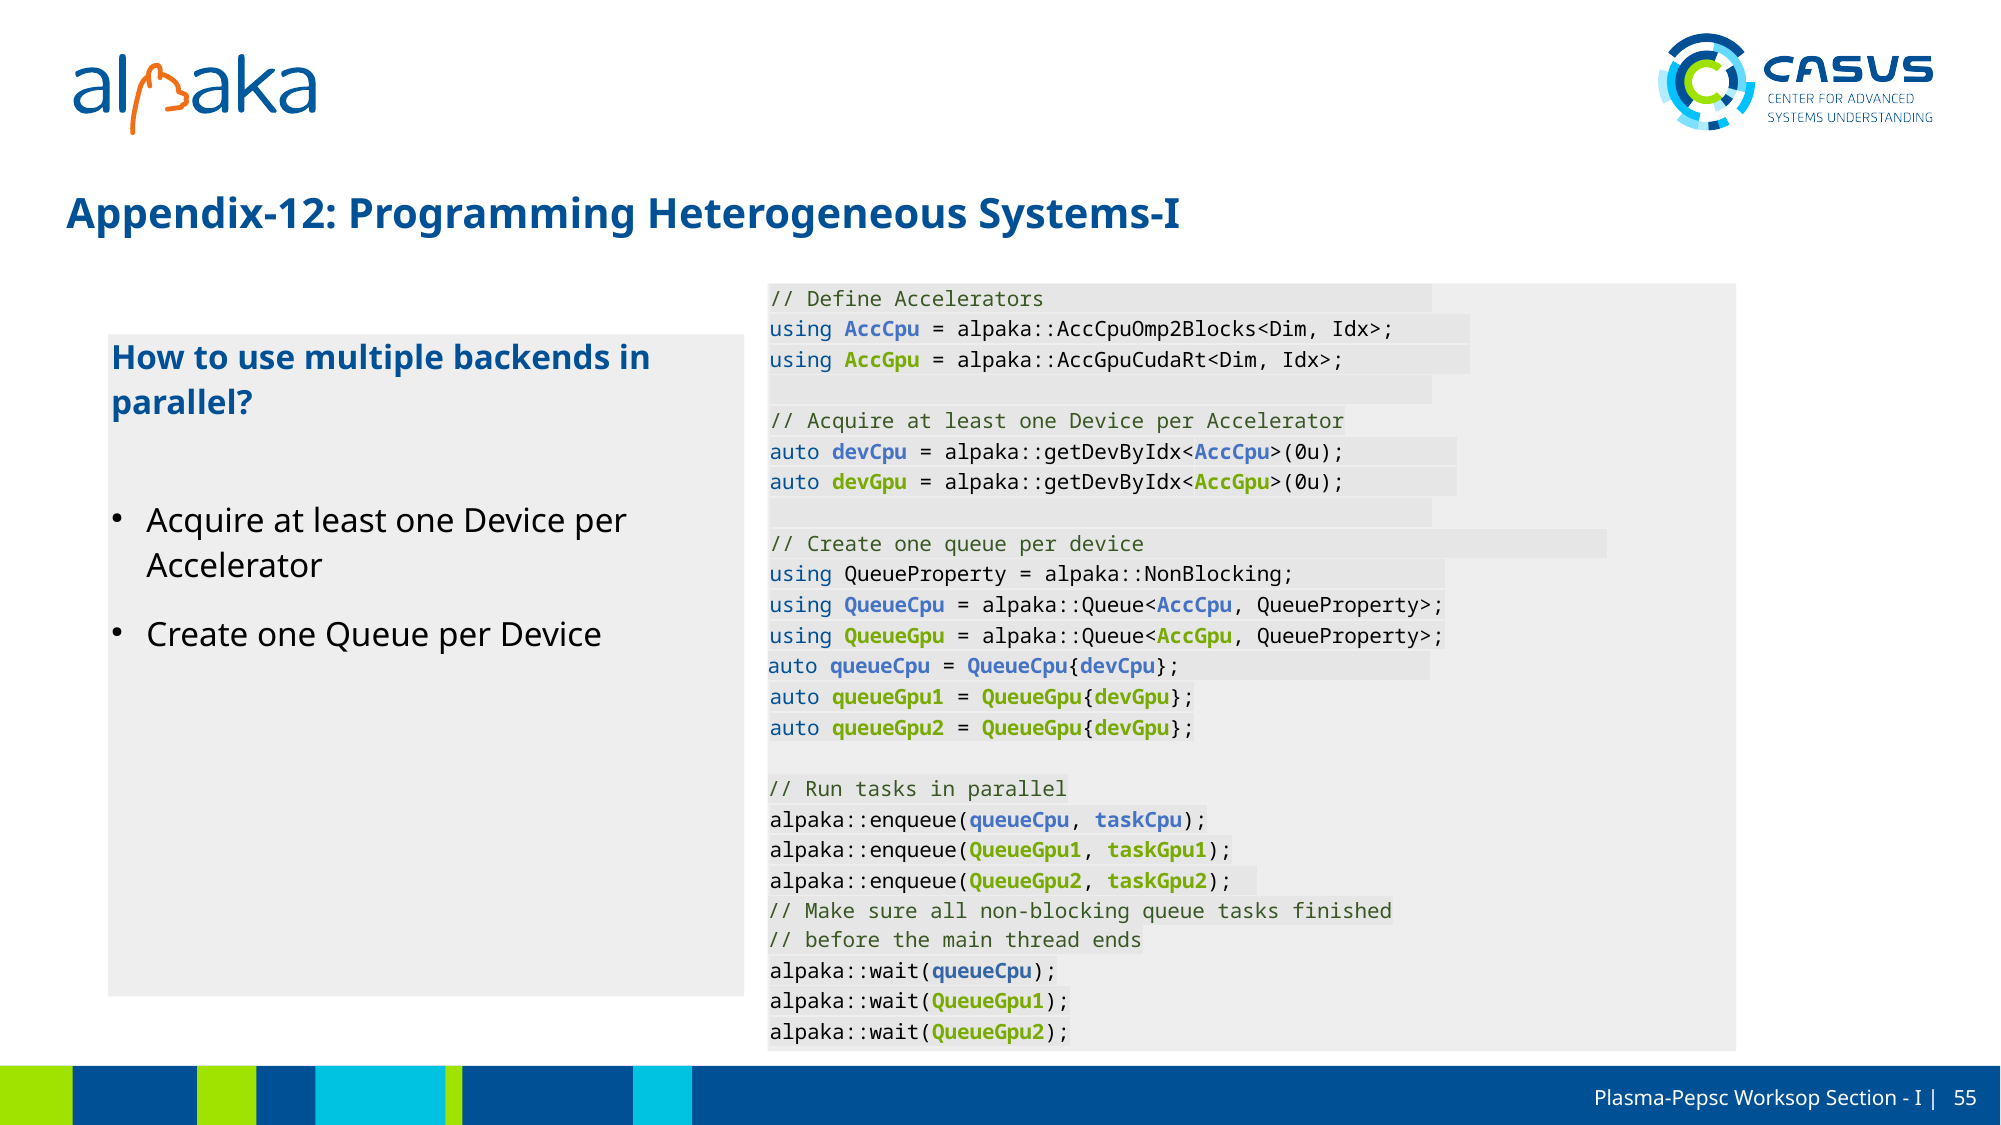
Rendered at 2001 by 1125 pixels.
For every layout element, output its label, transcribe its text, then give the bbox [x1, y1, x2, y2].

title Appendix-12: Programming Heterogeneous Systems-I [55, 177, 1603, 246]
picture [1658, 33, 1933, 131]
list // Define Accelerators using AccCpu = alpaka::AccCpuOmp2Blocks<Dim, Idx>; using AccGpu = alpaka::AccGpuCudaRt<Dim, Idx>; // Acquire at least one Device per Accelerator auto devCpu = alpaka::getDevByIdx<AccCpu>(0u); auto devGpu = alpaka::getDevByIdx<AccGpu>(0u); // Create one queue per device using QueueProperty = alpaka::NonBlocking; using QueueCpu = alpaka::Queue<AccCpu, QueueProperty>; using QueueGpu = alpaka::Queue<AccGpu, QueueProperty>; auto queueCpu = QueueCpu{devCpu}; auto queueGpu1 = QueueGpu{devGpu}; auto queueGpu2 = QueueGpu{devGpu}; // Run tasks in parallel alpaka::enqueue(queueCpu, taskCpu); alpaka::enqueue(QueueGpu1, taskGpu1); alpaka::enqueue(QueueGpu2, taskGpu2); // Make sure all non-blocking queue tasks finished // before the main thread ends alpaka::wait(queueCpu); alpaka::wait(QueueGpu1); alpaka::wait(QueueGpu2); [767, 283, 1737, 1052]
picture [72, 53, 317, 136]
list How to use multiple backends in parallel? Acquire at least one Device per Accelerator Create one Queue per Device [108, 334, 745, 997]
